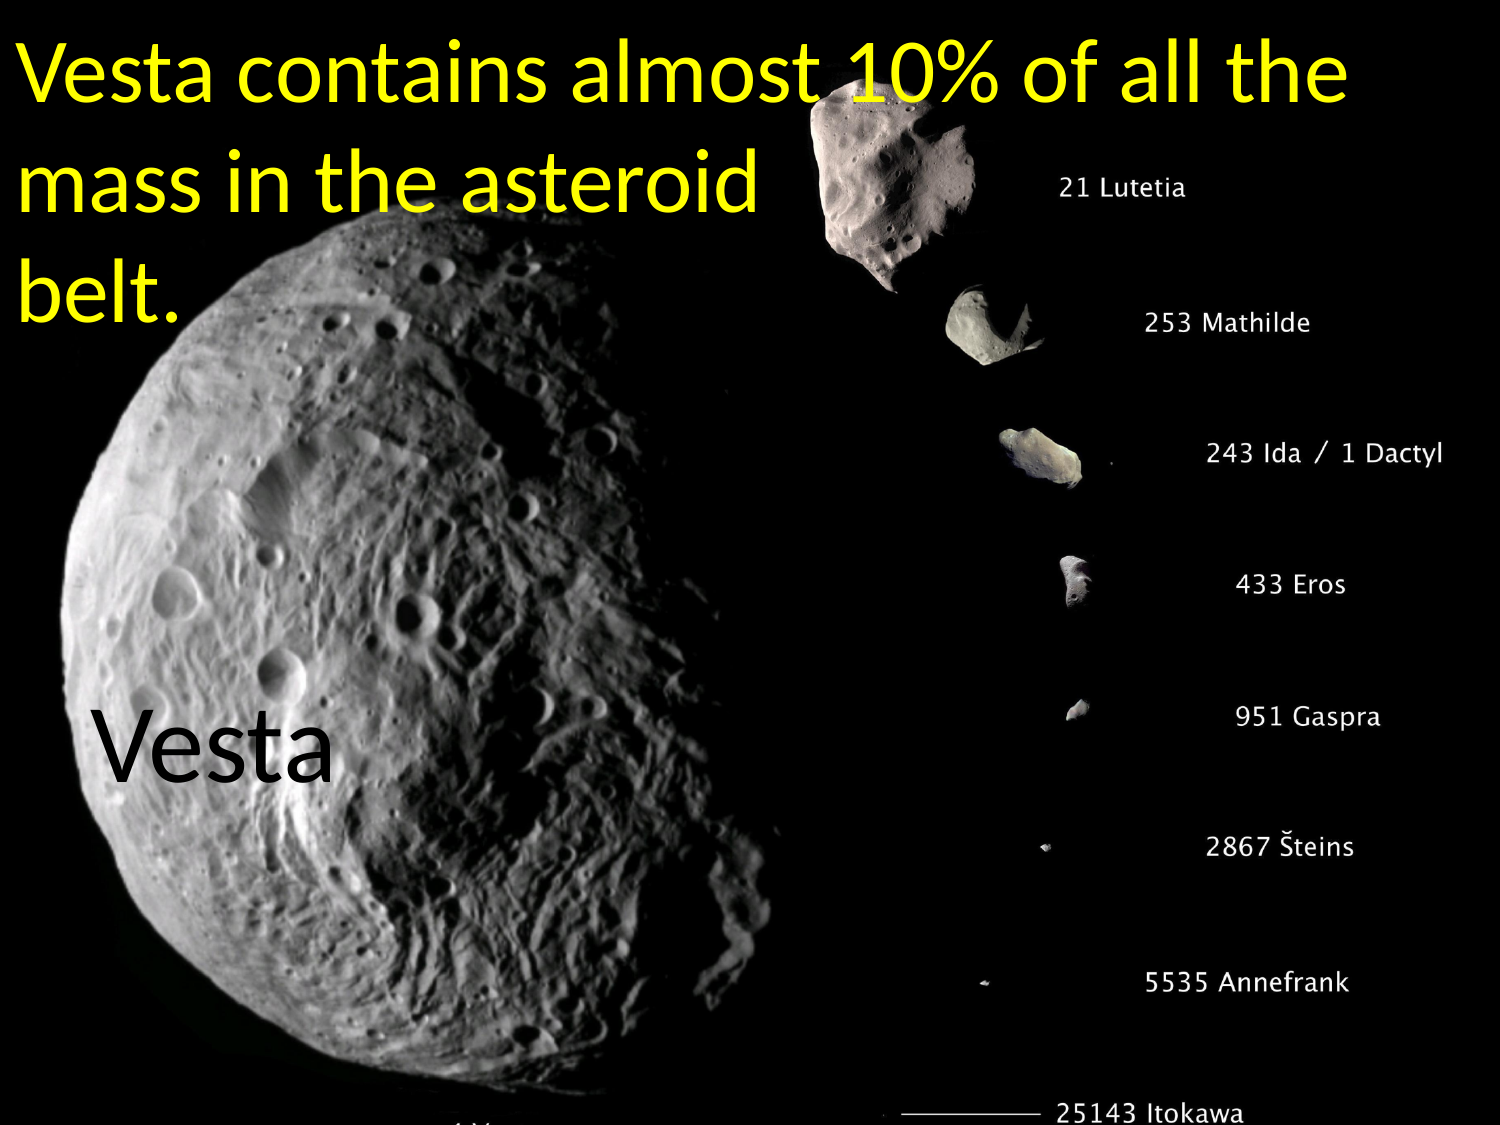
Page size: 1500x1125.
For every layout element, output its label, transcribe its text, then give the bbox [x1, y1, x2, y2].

picture [2, 352, 1500, 1125]
text_box Vesta [75, 662, 451, 814]
text_box Vesta contains almost 10% of all the mass in the asteroid belt. [0, 3, 1500, 352]
